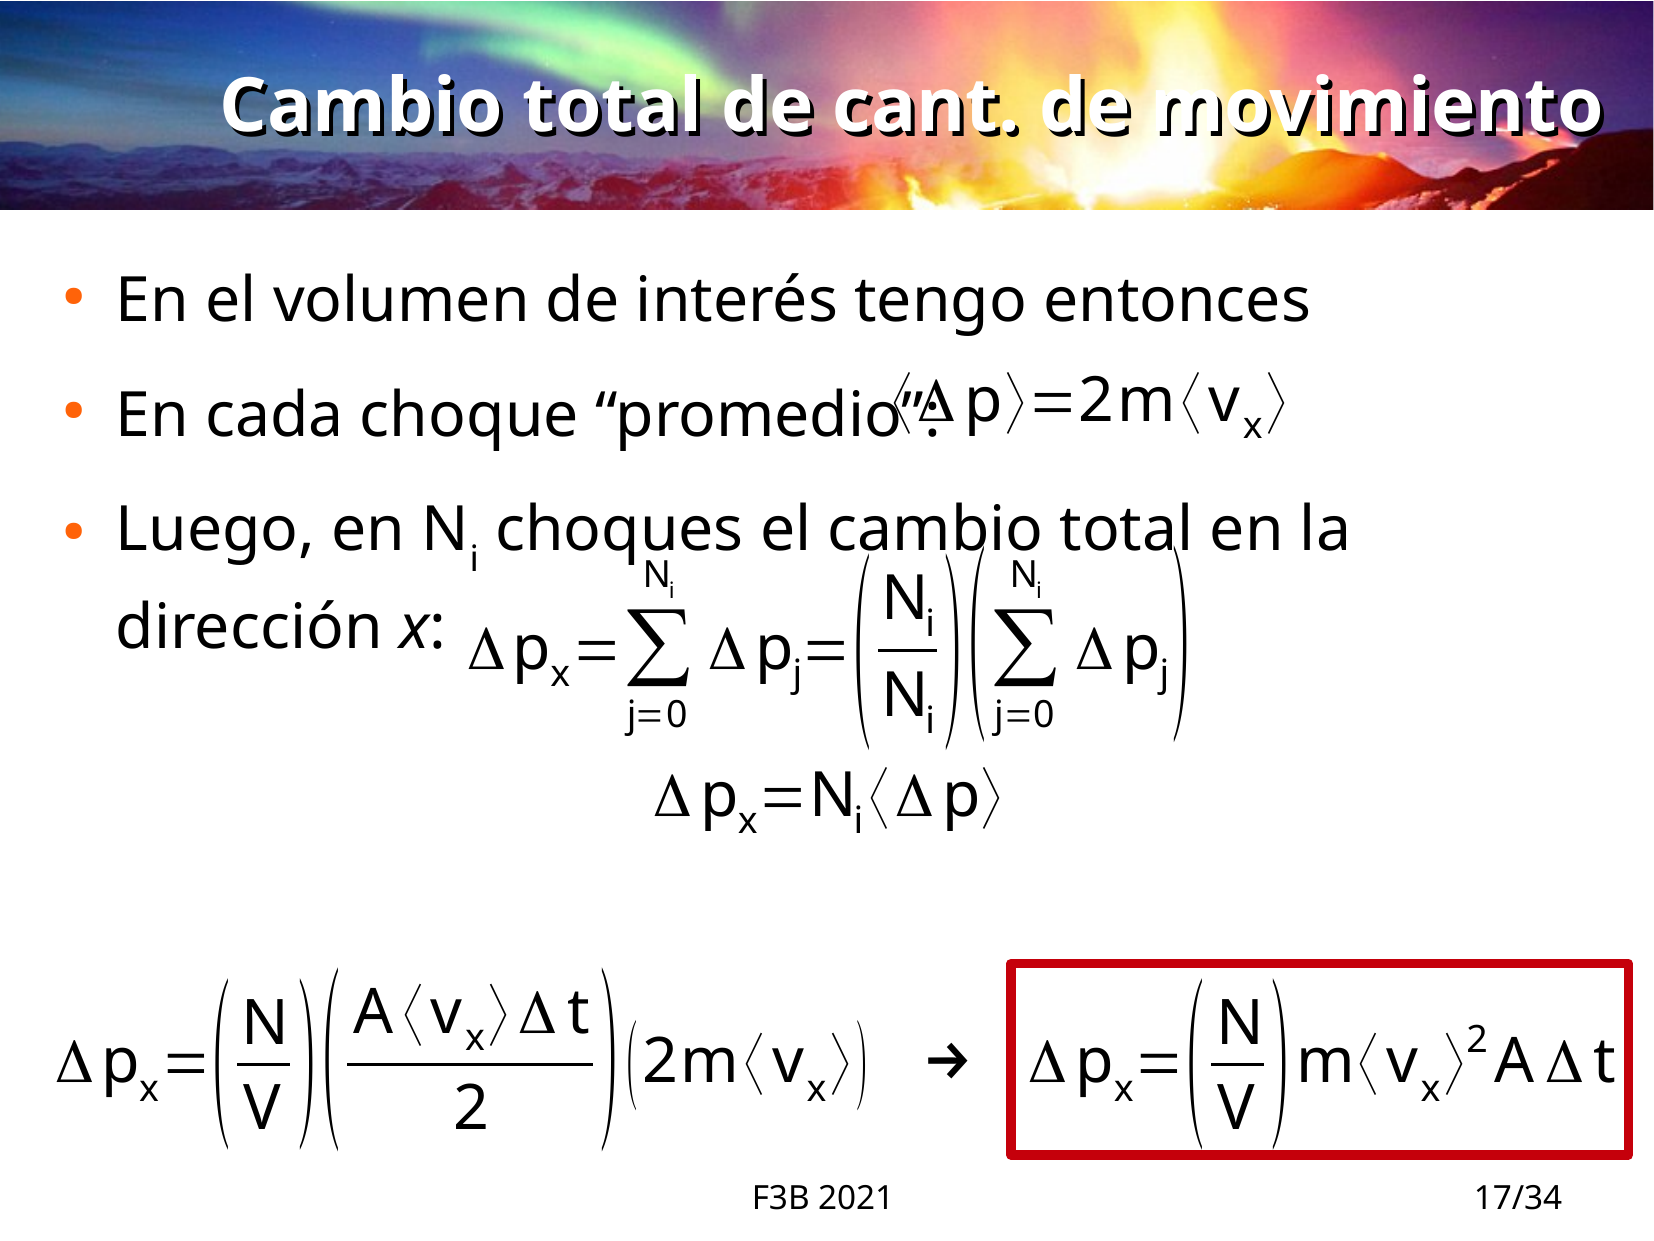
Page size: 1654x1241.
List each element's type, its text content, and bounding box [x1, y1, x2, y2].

list En el volumen de interés tengo entonces En cada choque “promedio”: Luego, en Ni choques el cambio total en la dirección x: Y entonces [45, 255, 1606, 1156]
picture [0, 1, 1654, 210]
title Cambio total de cant. de movimiento [45, 15, 1606, 191]
chart [885, 360, 1295, 448]
chart [459, 542, 1199, 844]
chart [1016, 968, 1623, 1150]
chart [47, 963, 1006, 1156]
